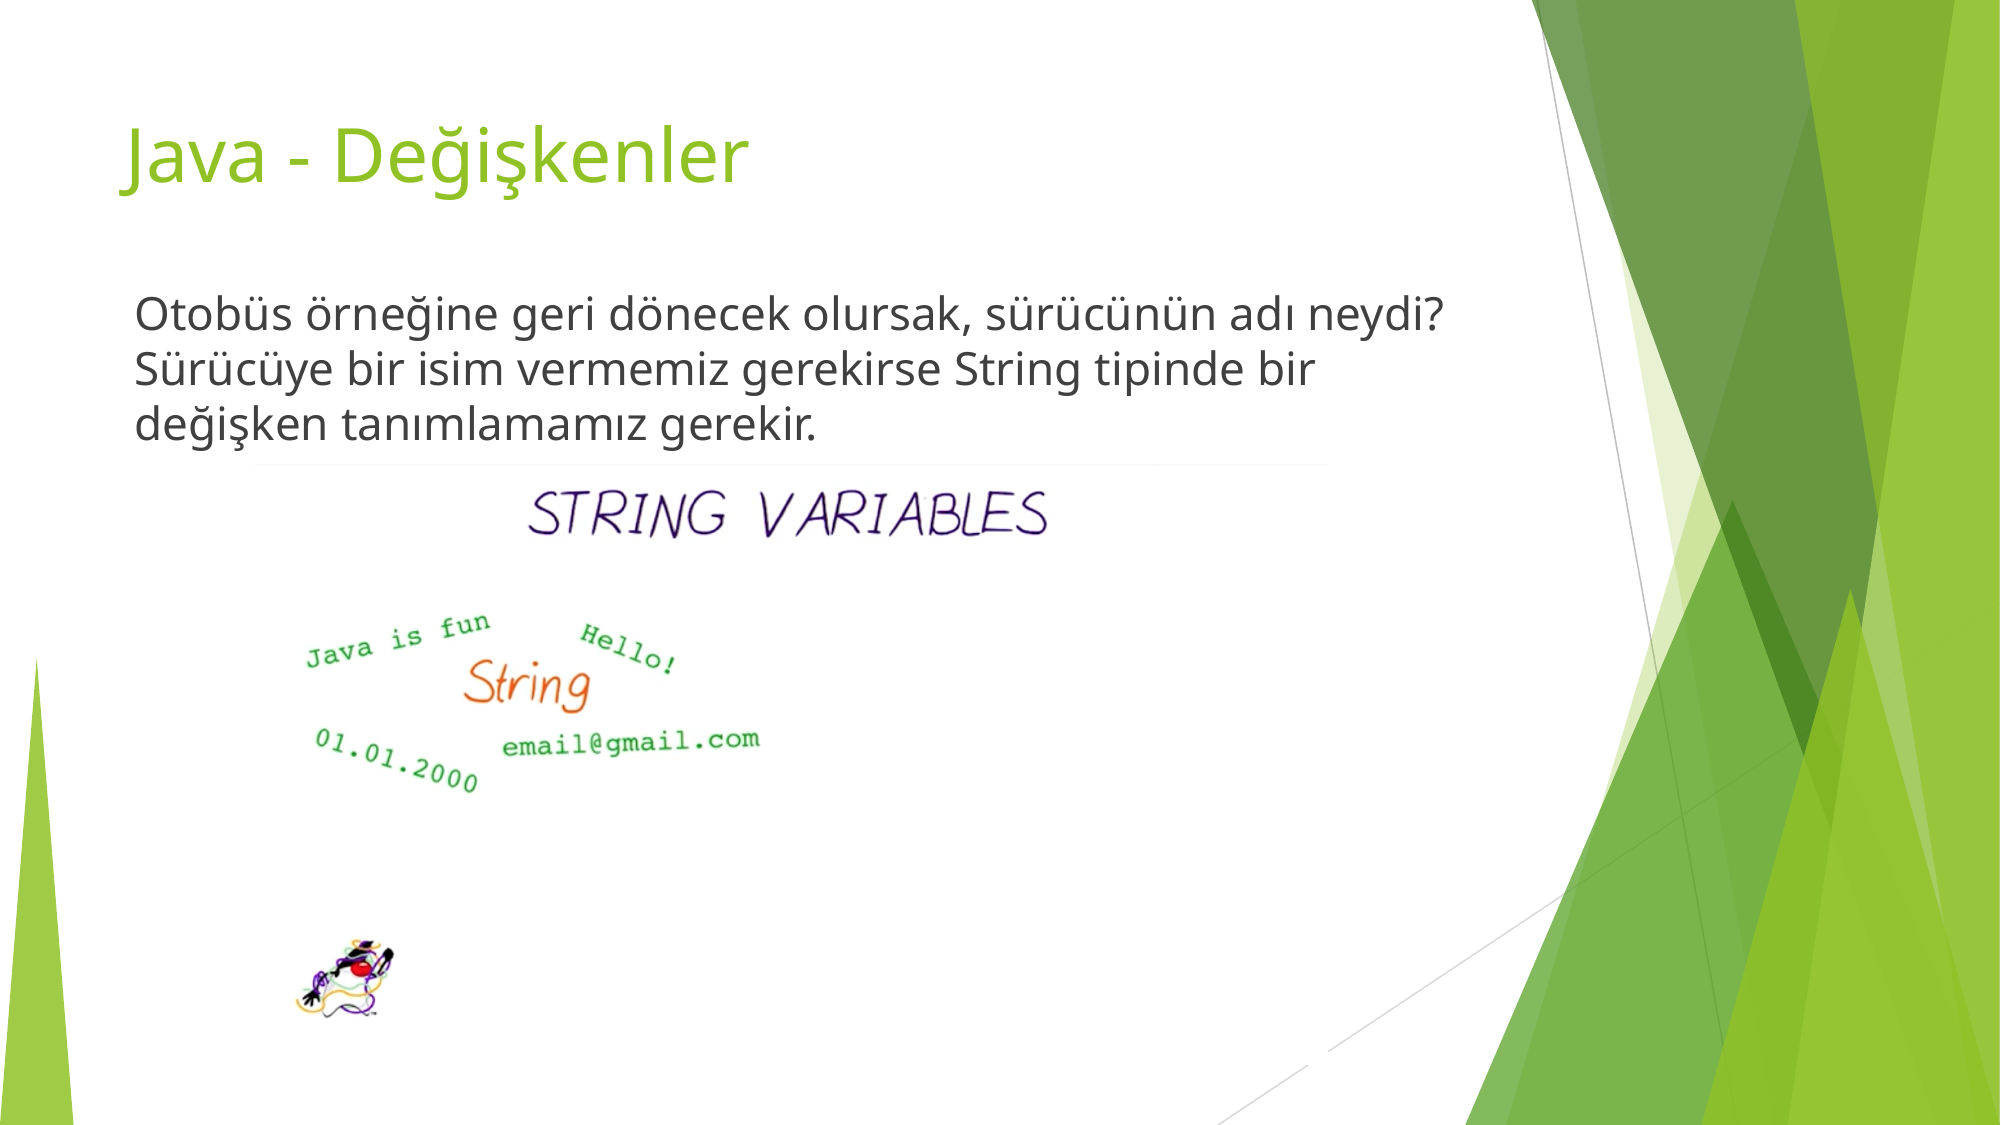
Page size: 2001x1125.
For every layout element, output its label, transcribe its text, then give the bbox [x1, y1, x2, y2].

title Java - Değişkenler [111, 99, 1522, 317]
picture [255, 464, 1328, 1066]
list Otobüs örneğine geri dönecek olursak, sürücünün adı neydi? Sürücüye bir isim vermemiz gerekirse String tipinde bir değişken tanımlamamız gerekir. [120, 277, 1531, 436]
